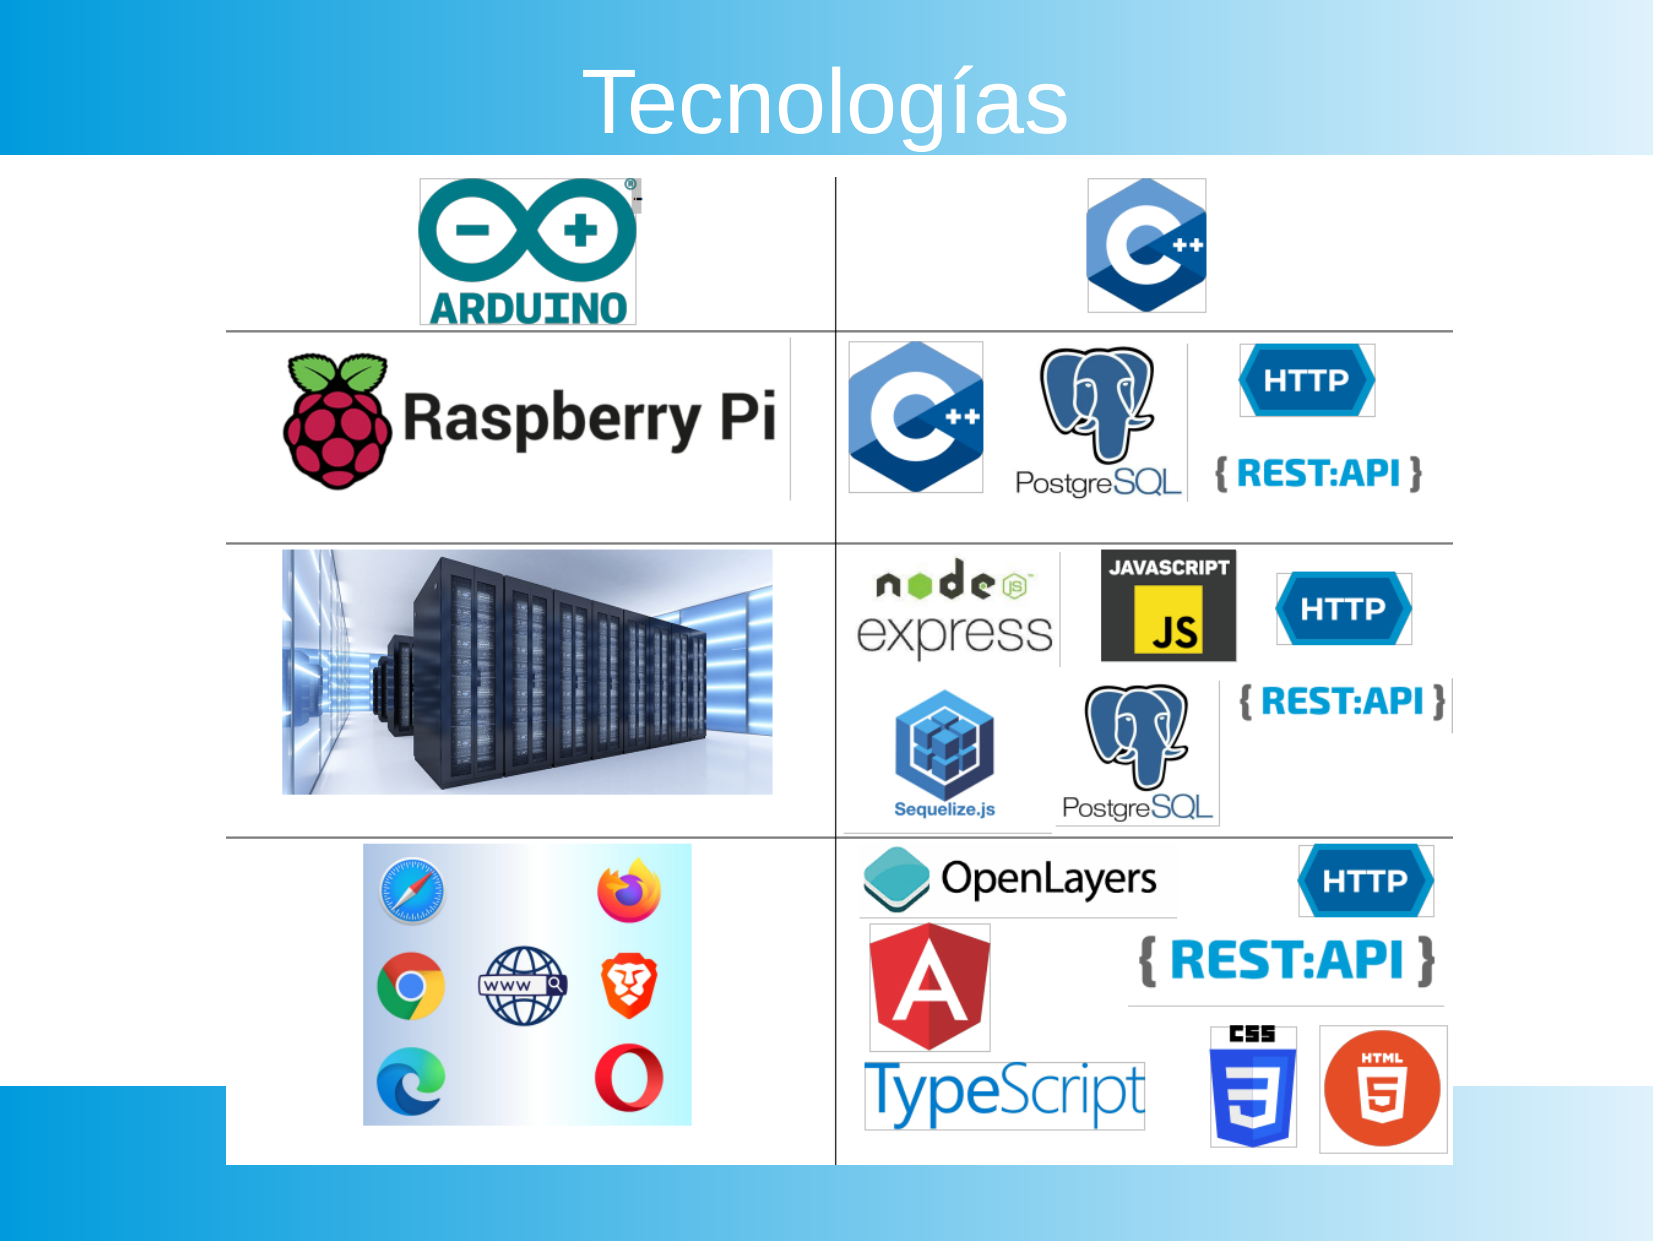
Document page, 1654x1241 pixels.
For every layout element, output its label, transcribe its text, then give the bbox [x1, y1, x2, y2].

picture [226, 177, 1453, 1165]
title Tecnologías [82, 49, 1571, 155]
